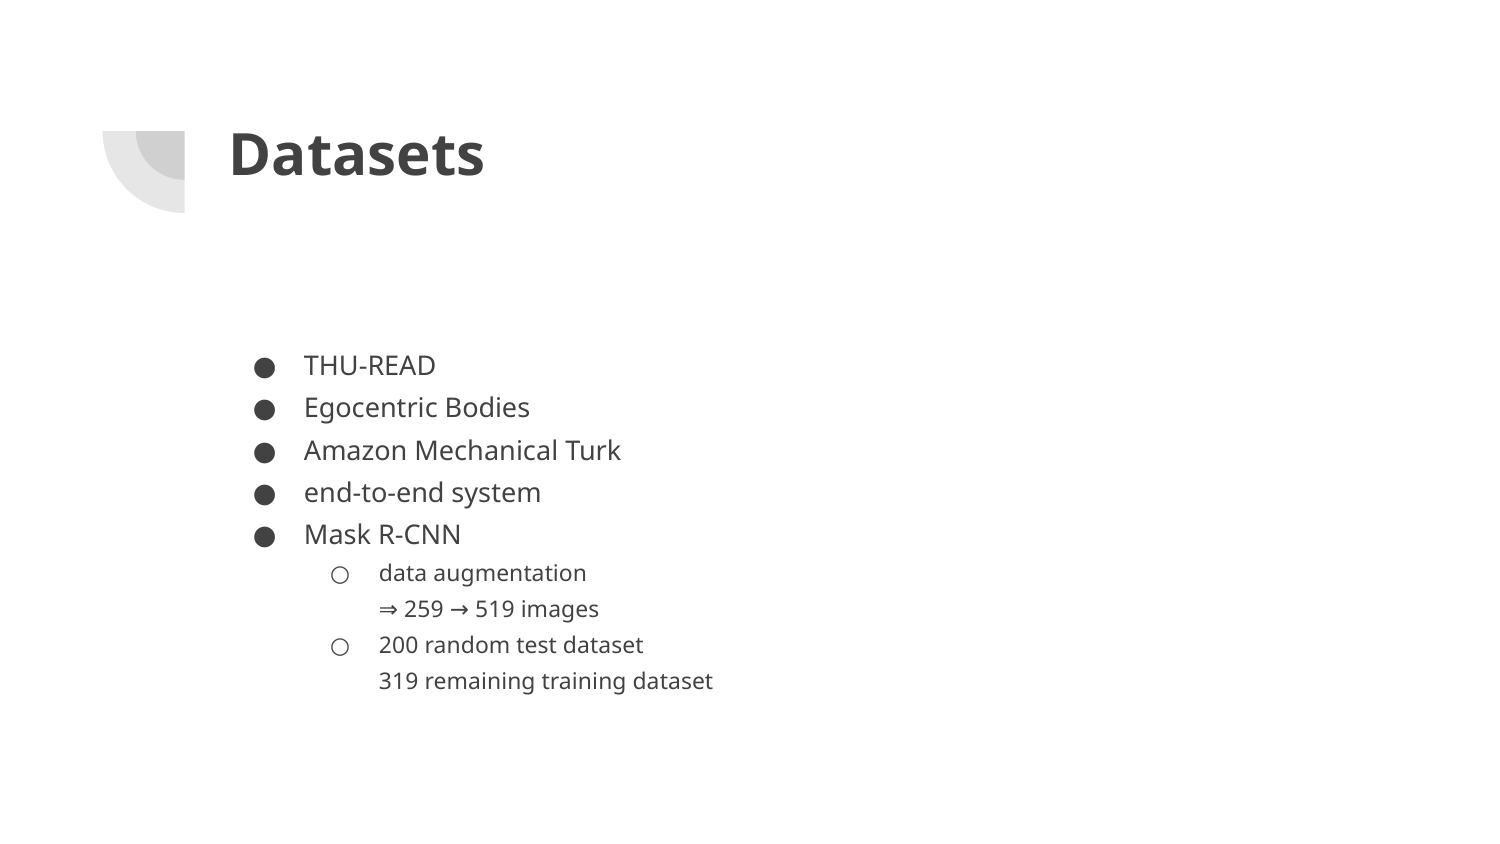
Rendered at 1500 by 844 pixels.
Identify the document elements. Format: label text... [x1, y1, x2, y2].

title Datasets [213, 98, 1368, 263]
list THU-READ Egocentric Bodies Amazon Mechanical Turk end-to-end system Mask R-CNN data augmentation ⇒ 259 → 519 images 200 random test dataset 319 remaining training dataset [213, 326, 1368, 744]
